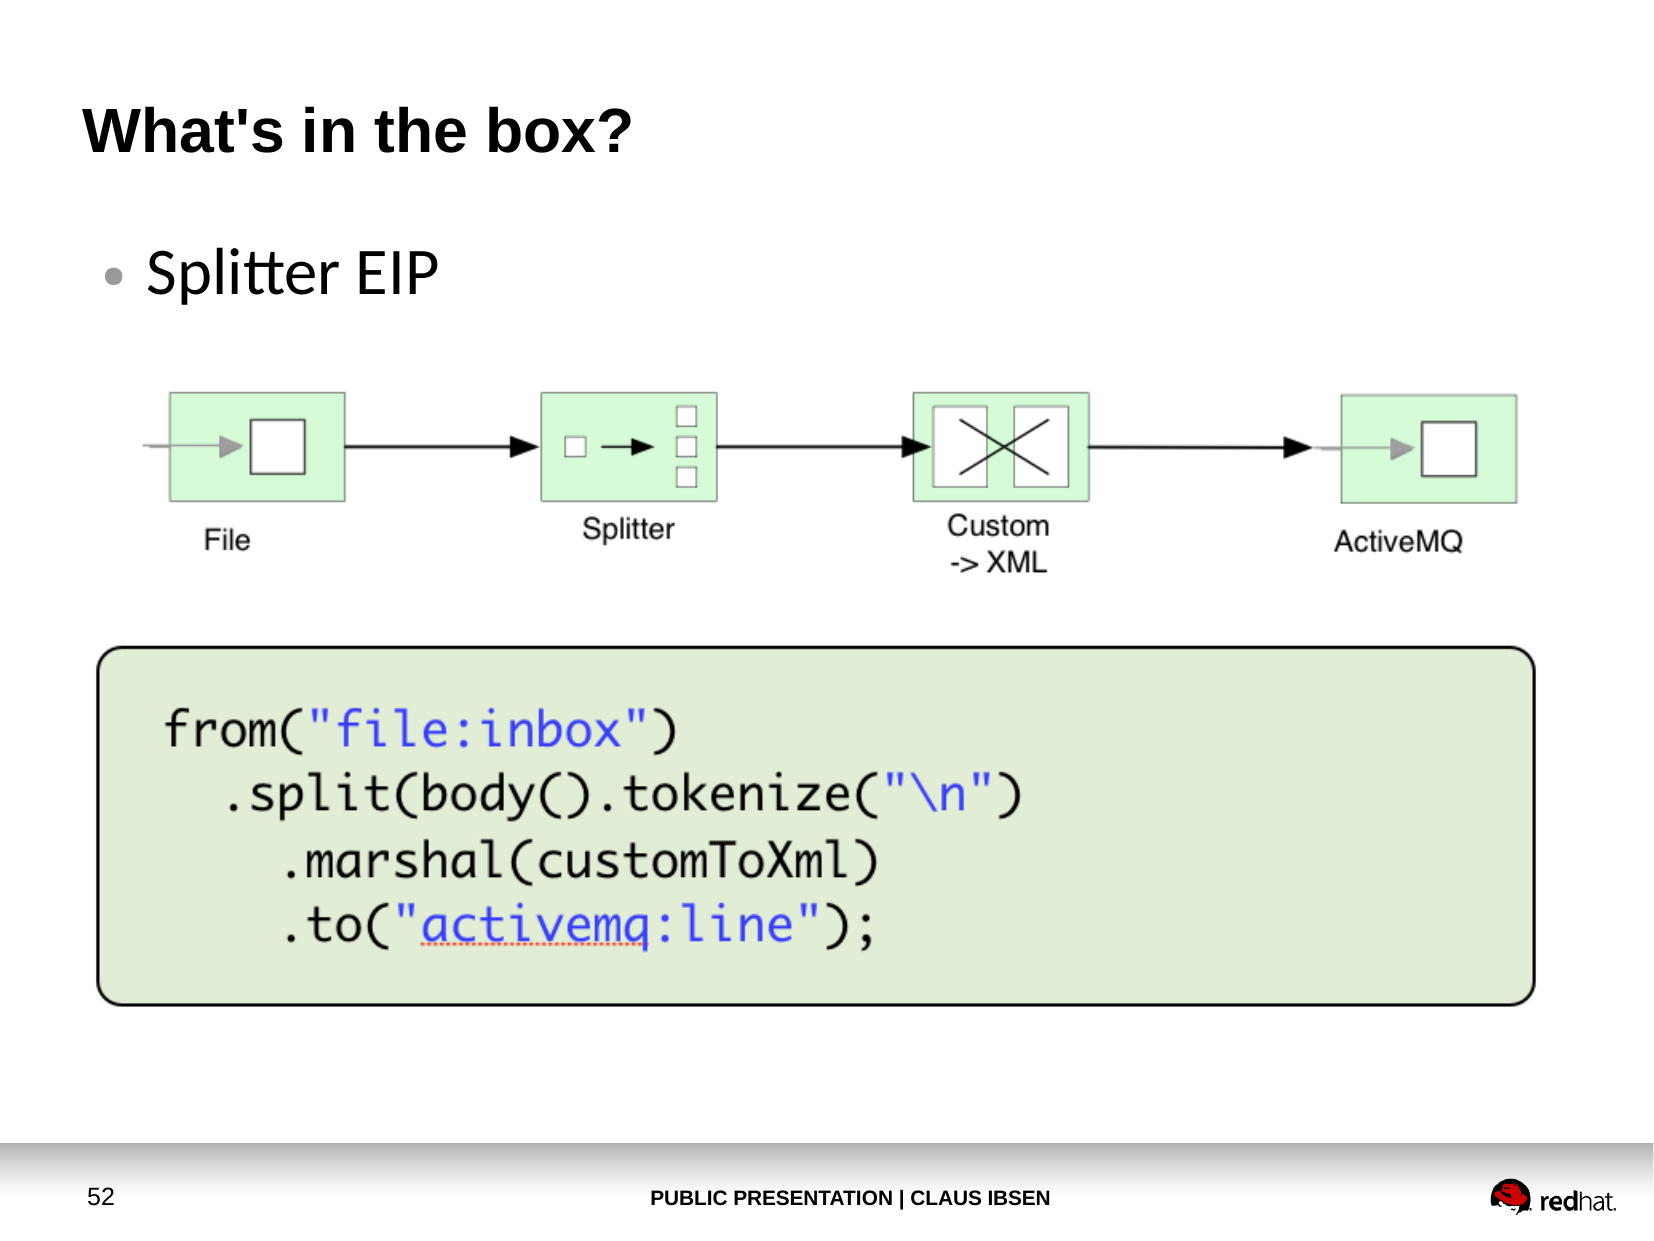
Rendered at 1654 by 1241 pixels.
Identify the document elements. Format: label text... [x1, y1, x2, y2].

picture [0, 1143, 1654, 1241]
title What's in the box? [82, 37, 1571, 226]
list Splitter EIP [86, 244, 1576, 330]
picture [63, 330, 1576, 1051]
